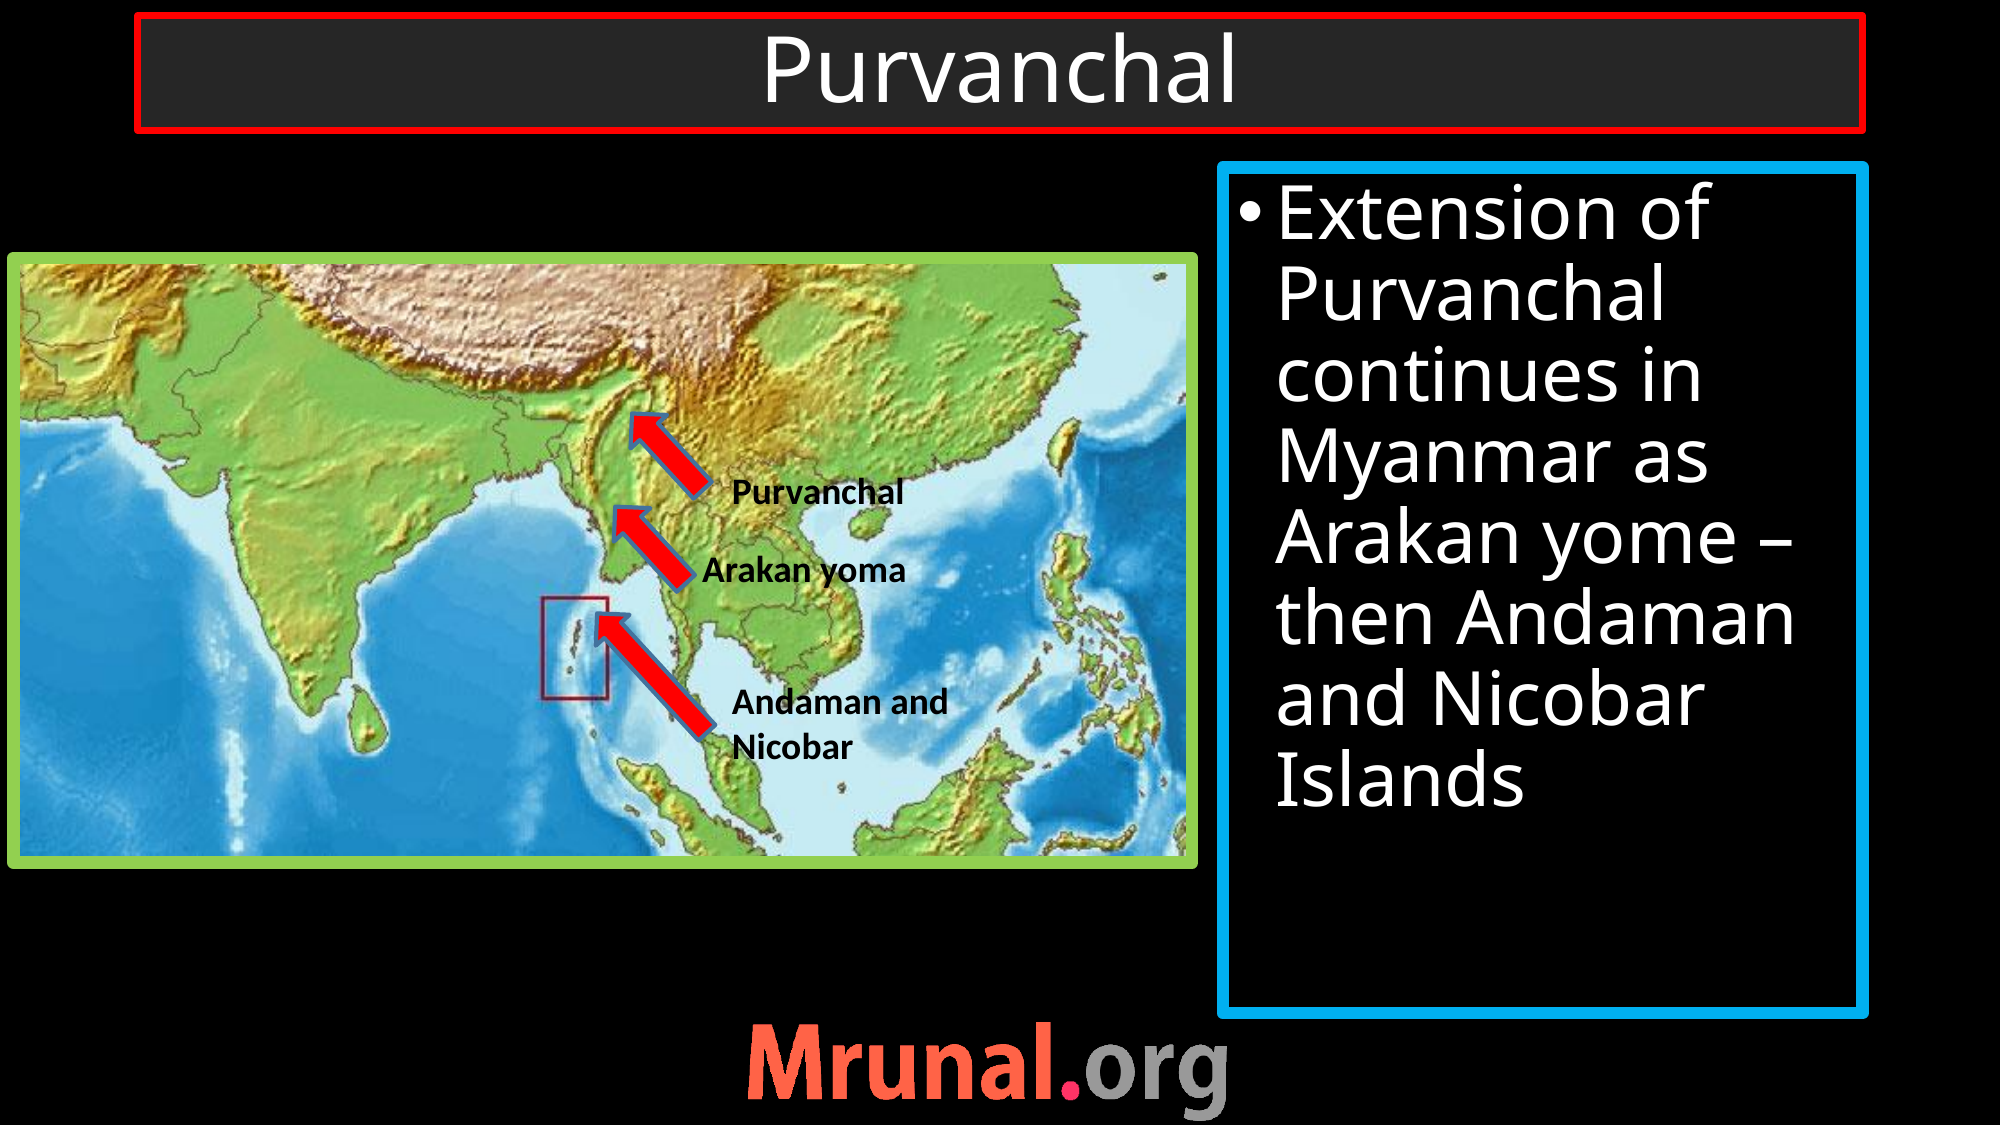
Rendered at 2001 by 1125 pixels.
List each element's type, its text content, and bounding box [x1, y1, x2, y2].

text_box [613, 506, 687, 592]
text_box [595, 613, 716, 741]
picture [741, 1005, 1230, 1125]
list Extension of Purvanchal continues in Myanmar as Arakan yome –then Andaman and Nicobar Islands [1222, 167, 1863, 1014]
picture [19, 264, 1186, 857]
title Purvanchal [137, 15, 1863, 131]
text_box Purvanchal [717, 459, 1000, 520]
text_box Andaman and Nicobar [717, 669, 1000, 775]
text_box Arakan yoma [687, 537, 971, 598]
text_box [630, 413, 712, 499]
